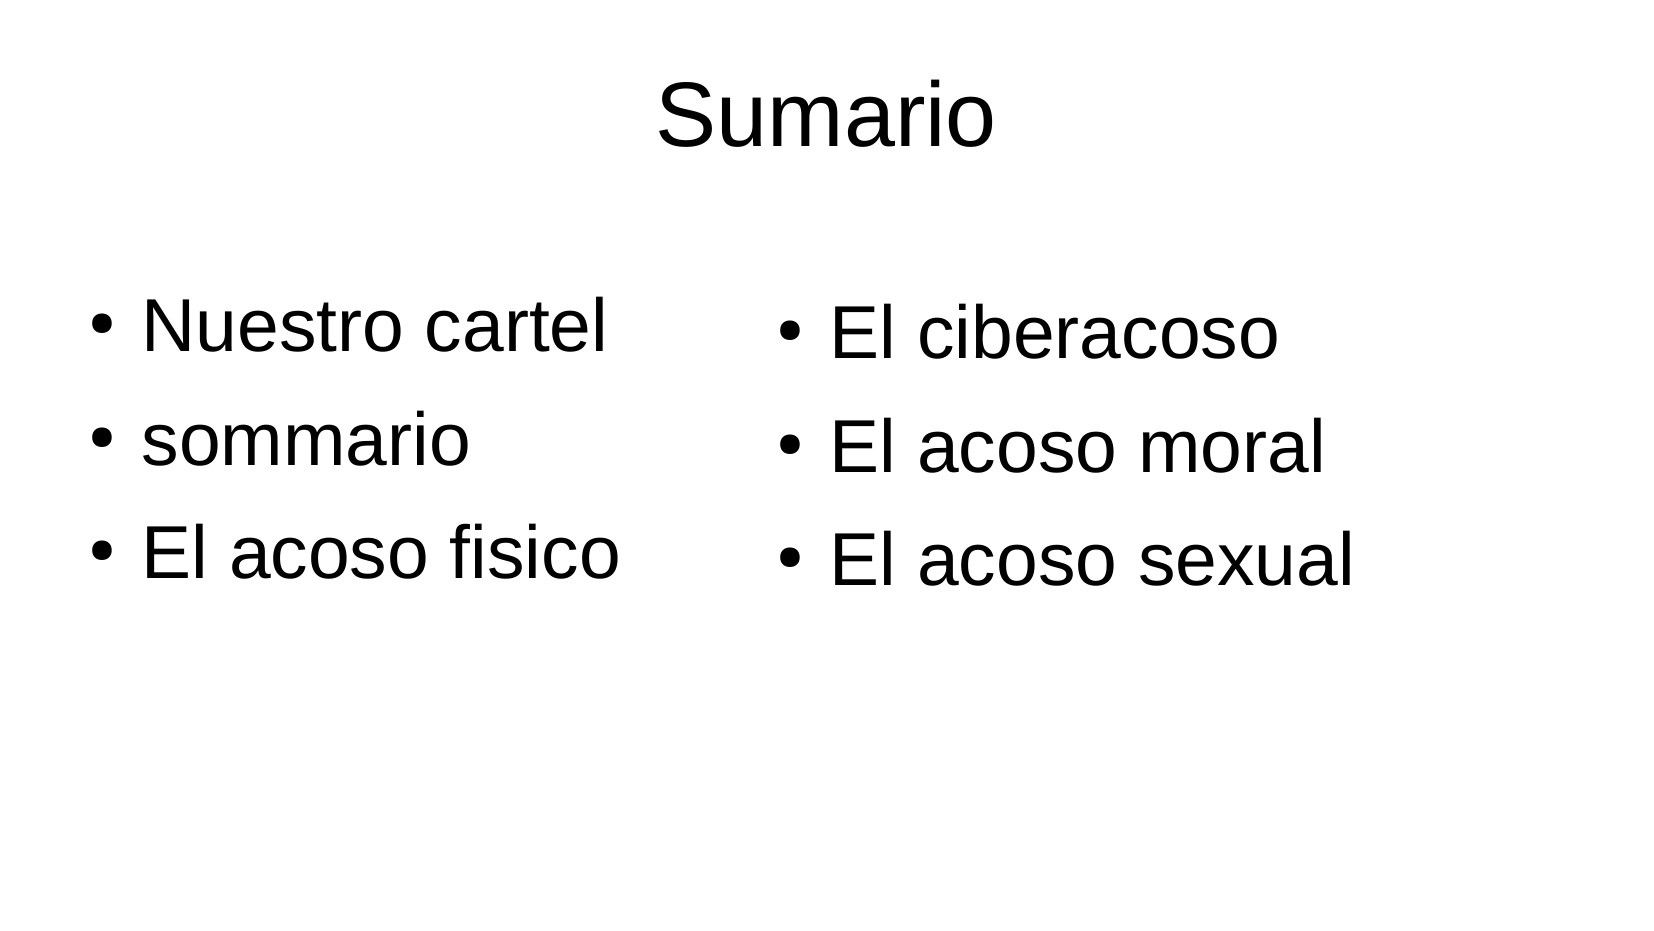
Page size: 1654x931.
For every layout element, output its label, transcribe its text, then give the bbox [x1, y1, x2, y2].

title Sumario [82, 37, 1571, 193]
text_box El ciberacoso El acoso moral El acoso sexual [744, 283, 1501, 610]
list Nuestro cartel sommario El acoso fisico [70, 283, 626, 686]
